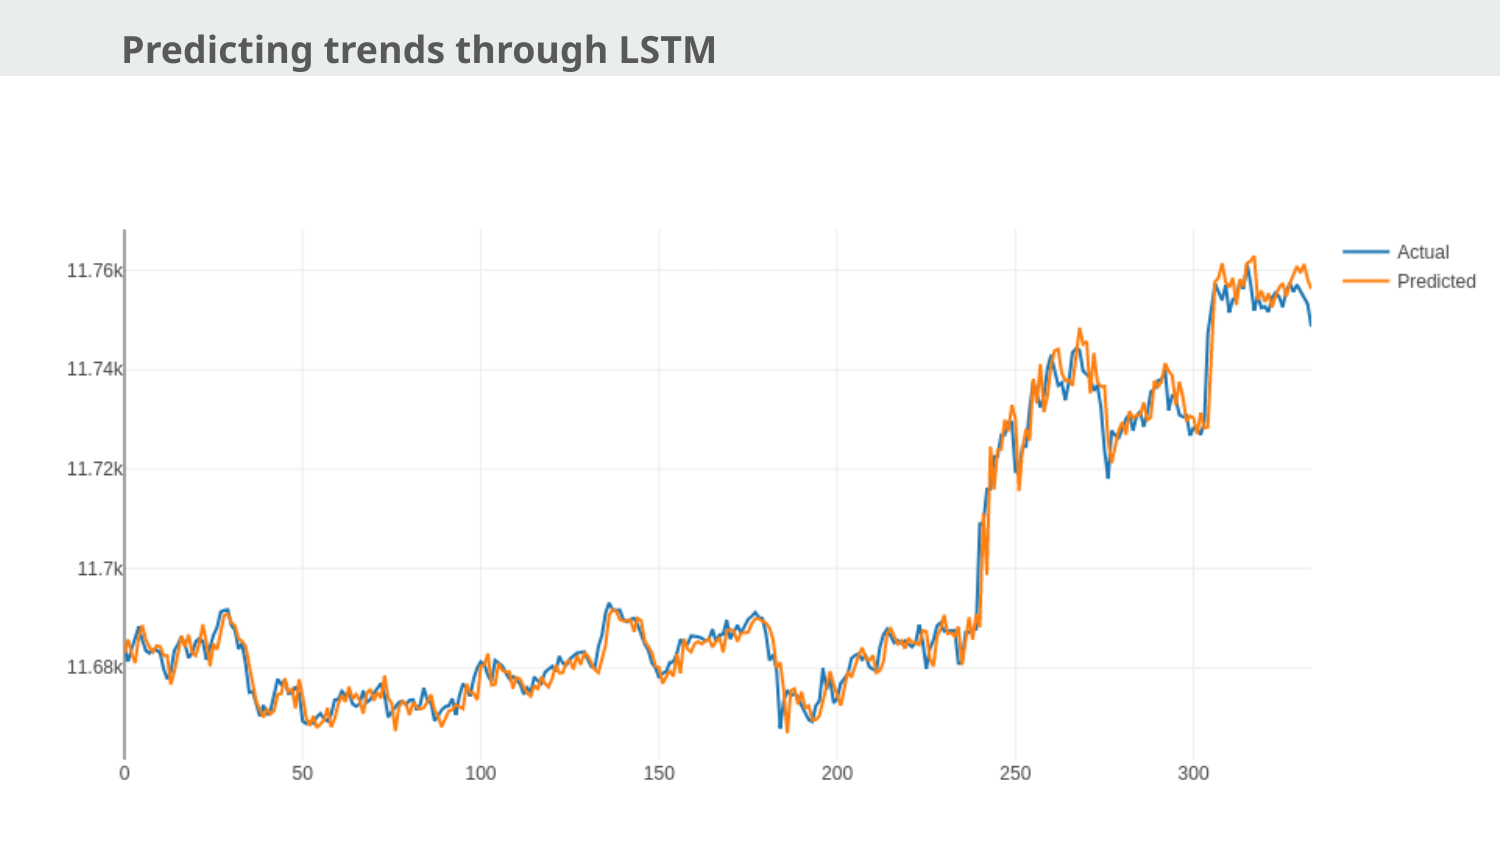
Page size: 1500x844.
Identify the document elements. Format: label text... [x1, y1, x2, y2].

text_box Predicting trends through LSTM [106, 10, 750, 55]
picture [0, 76, 1500, 844]
